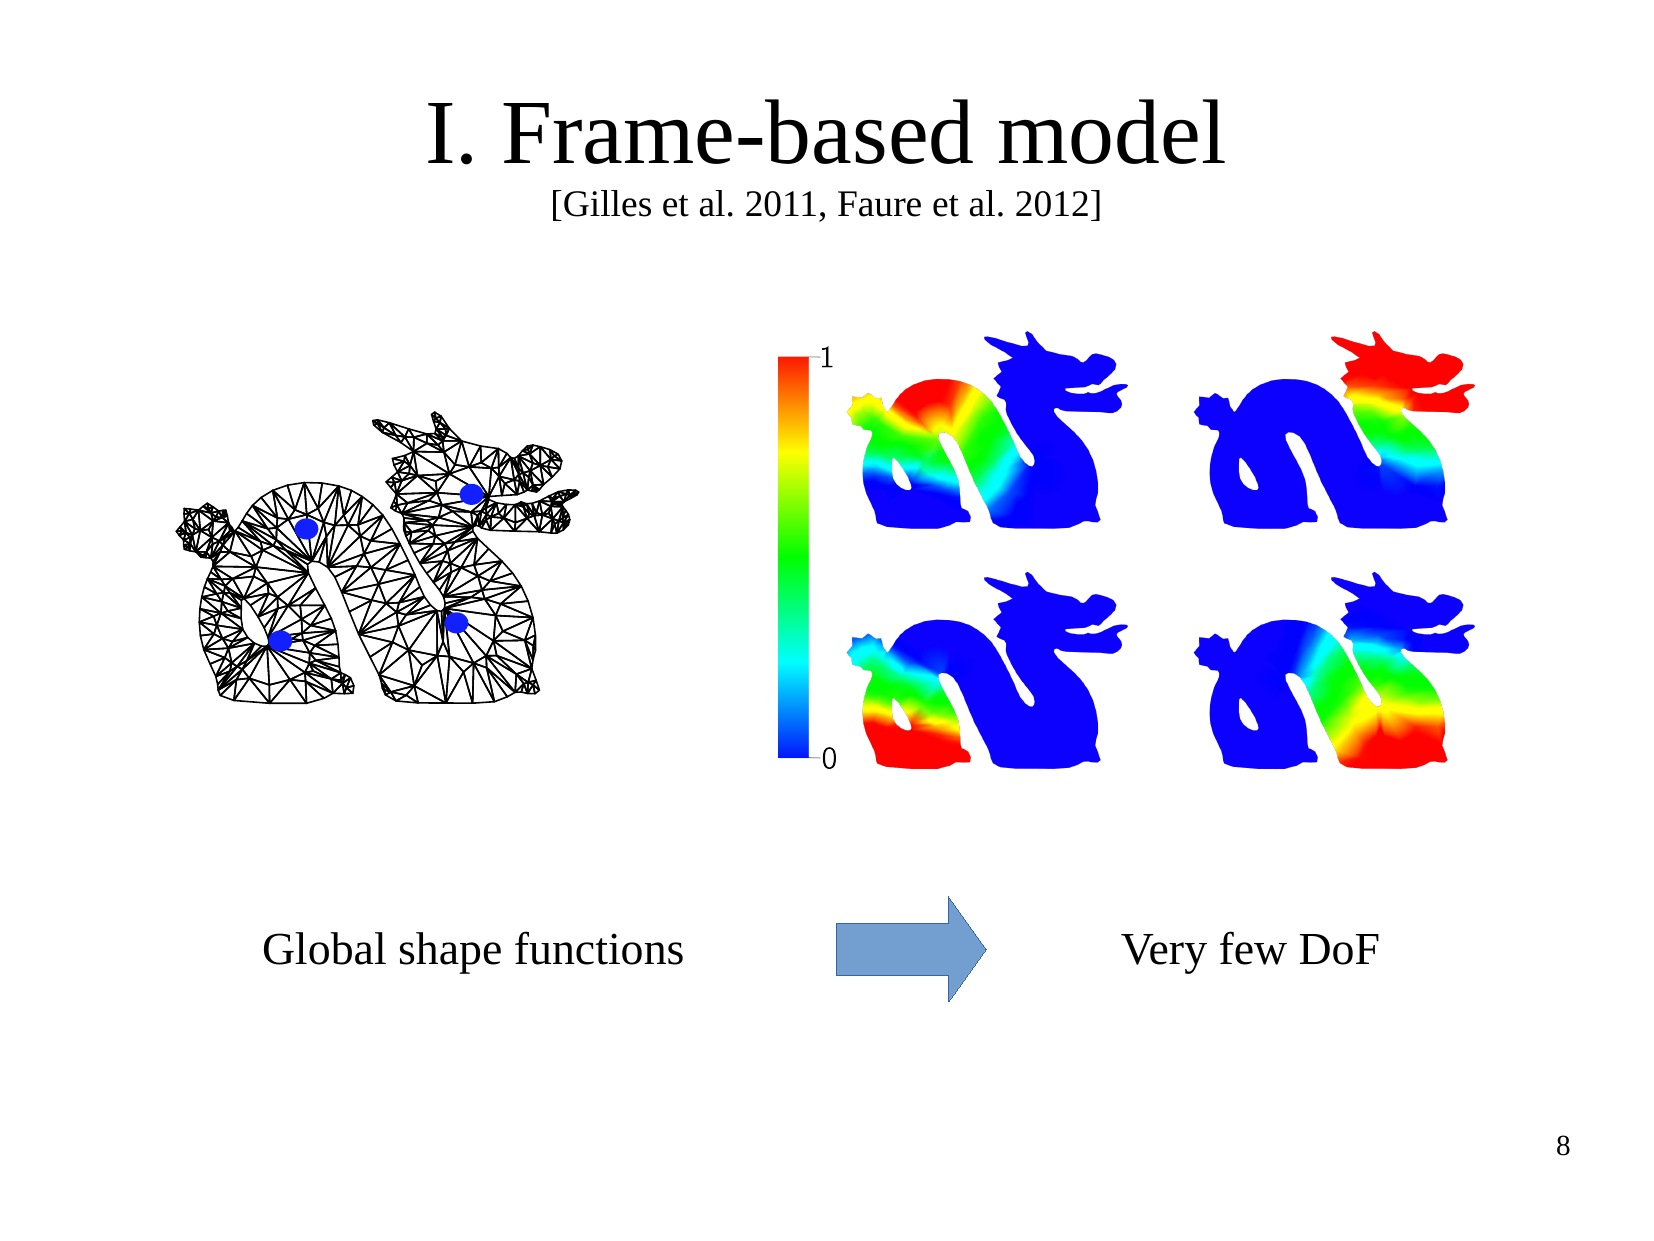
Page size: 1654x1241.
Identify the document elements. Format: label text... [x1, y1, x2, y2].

text_box [836, 896, 987, 1002]
text_box Global shape functions [247, 916, 717, 983]
title I. Frame-based model [Gilles et al. 2011, Faure et al. 2012] [82, 49, 1571, 257]
picture [171, 407, 584, 708]
picture [778, 282, 1136, 833]
text_box Very few DoF [1105, 916, 1407, 983]
picture [1172, 282, 1483, 833]
